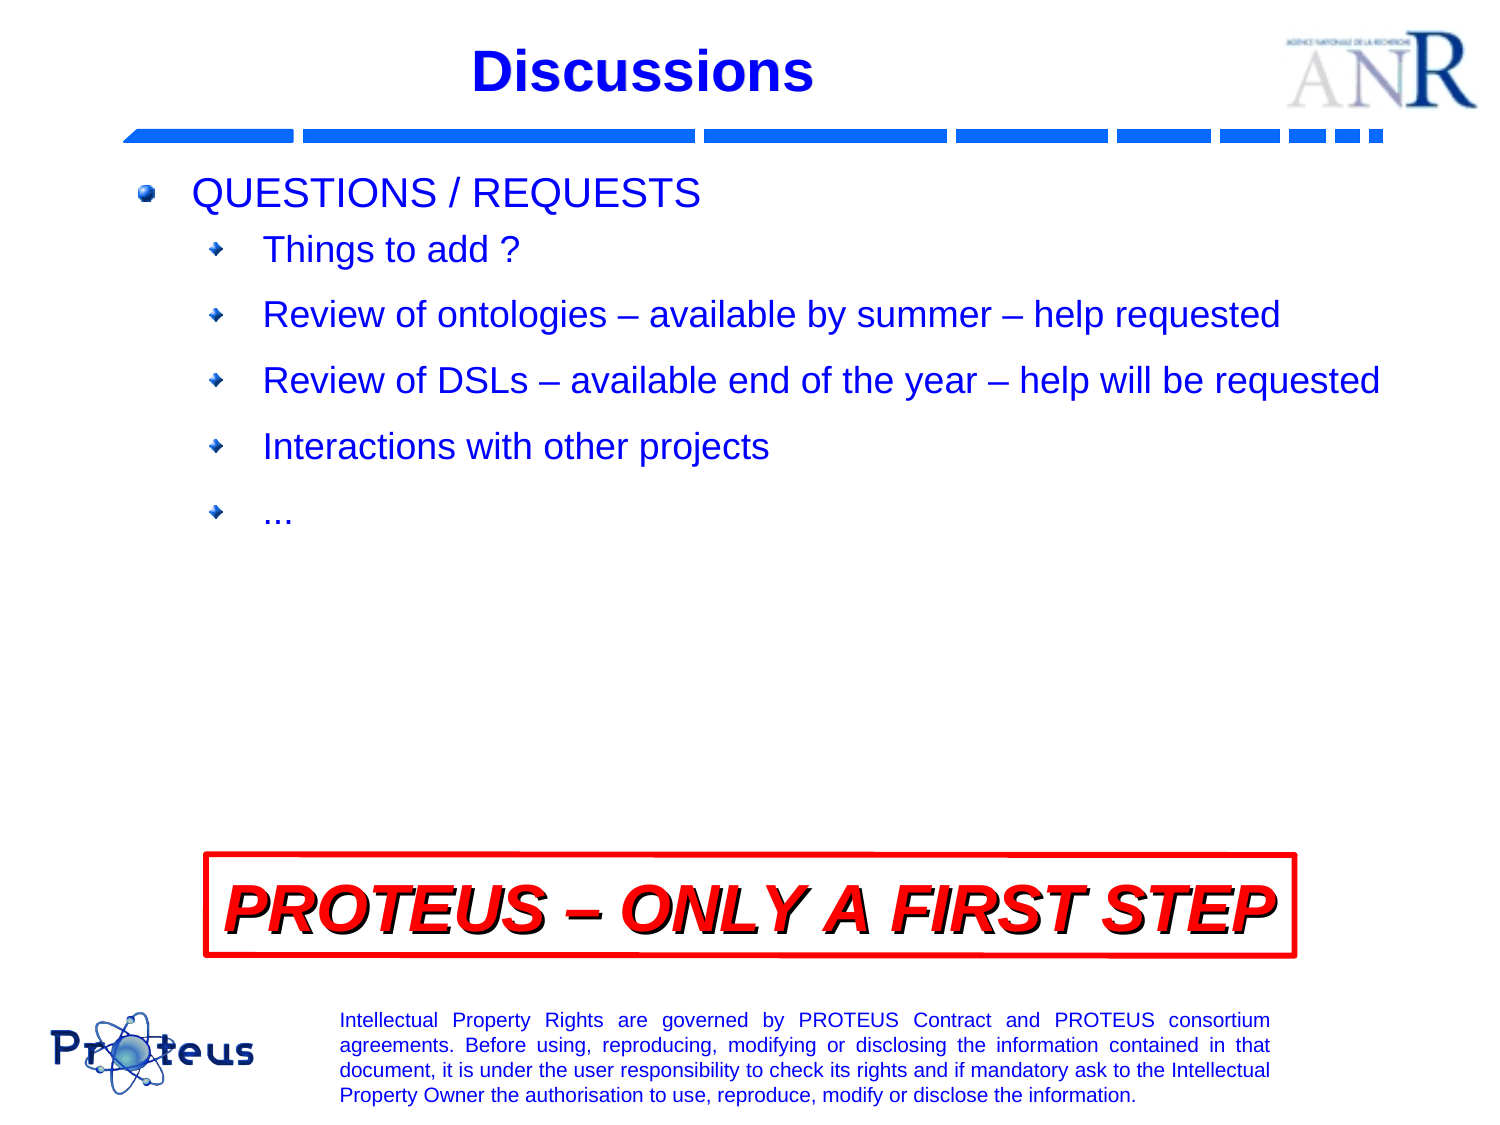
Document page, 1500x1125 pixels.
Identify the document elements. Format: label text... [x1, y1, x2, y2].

picture [1281, 27, 1484, 115]
title Discussions [23, 11, 1264, 130]
list QUESTIONS / REQUESTS Things to add ? Review of ontologies – available by summer – help requested Review of DSLs – available end of the year – help will be requested Interactions with other projects ... [120, 170, 1385, 801]
text_box PROTEUS – ONLY A FIRST STEP [205, 854, 1295, 956]
picture [35, 1003, 272, 1101]
